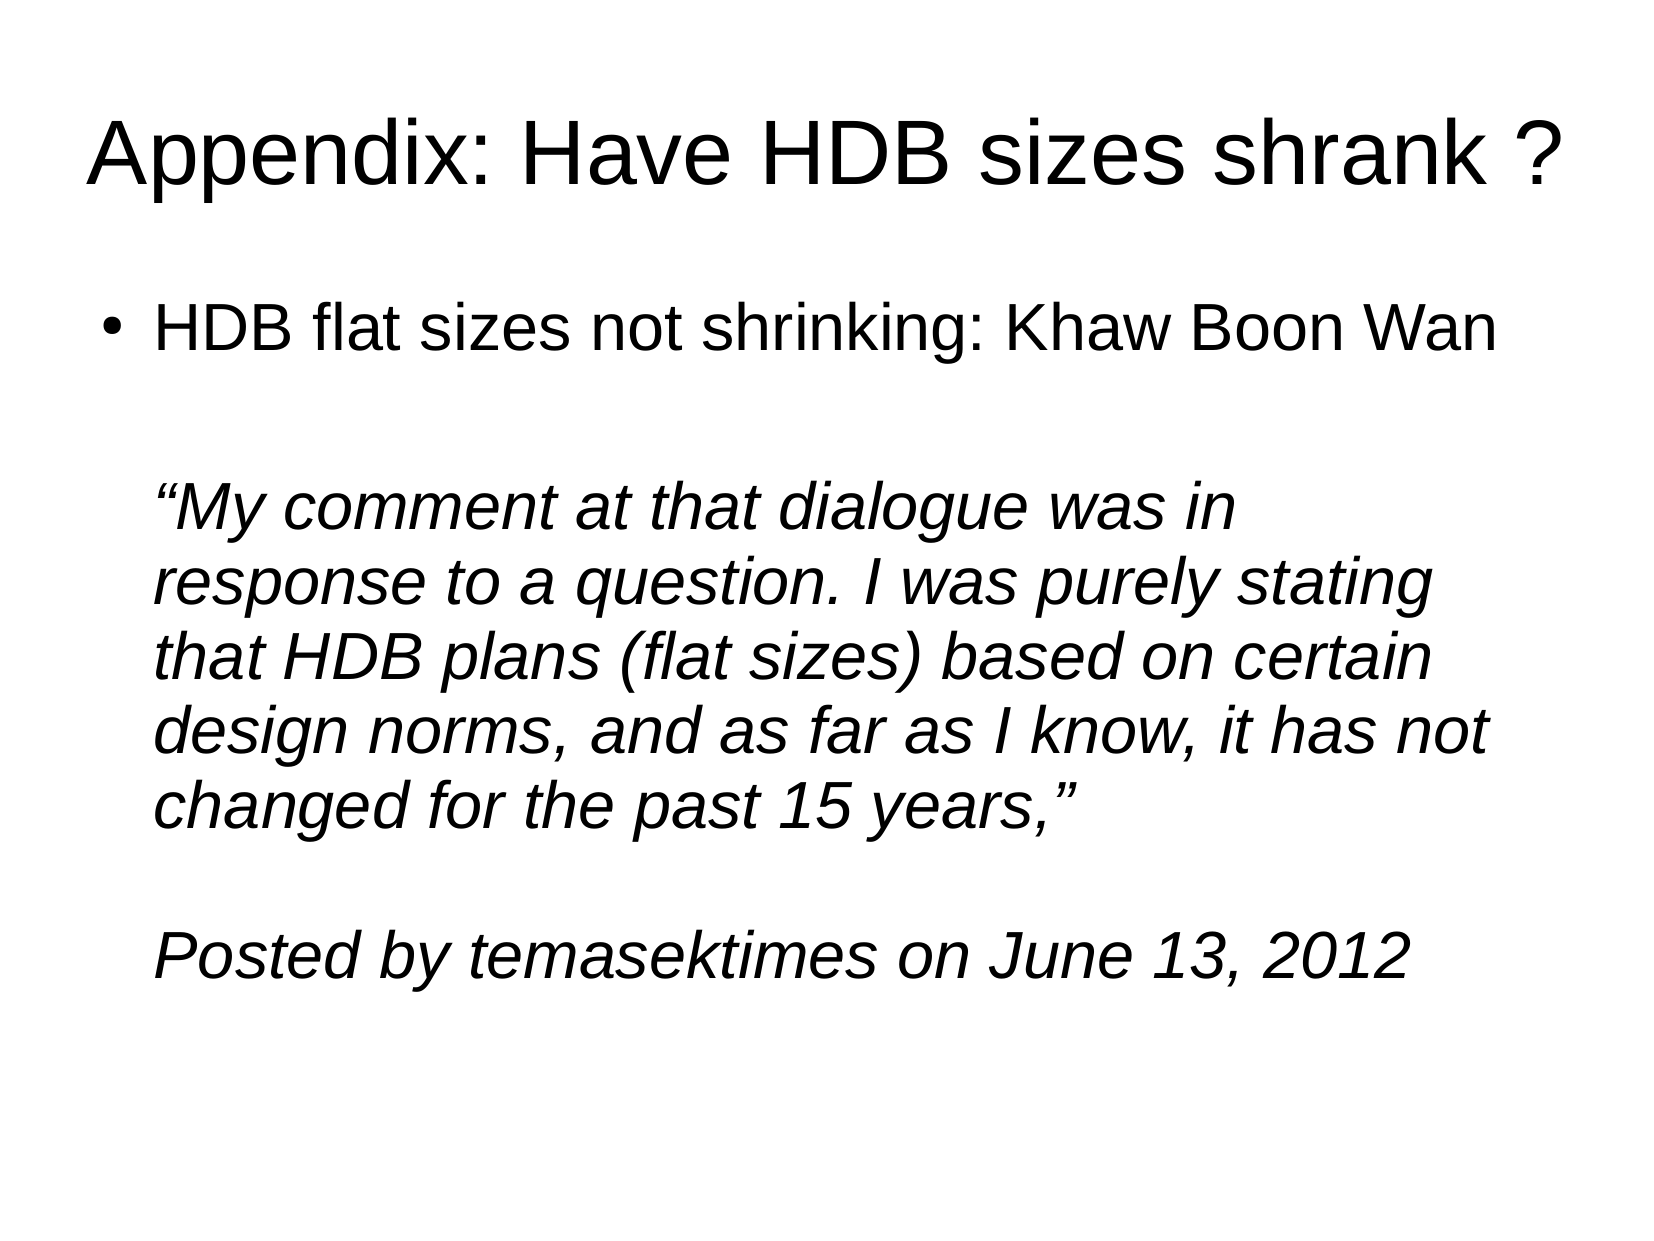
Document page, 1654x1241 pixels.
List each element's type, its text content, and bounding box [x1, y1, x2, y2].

list HDB flat sizes not shrinking: Khaw Boon Wan “My comment at that dialogue was in response to a question. I was purely stating that HDB plans (flat sizes) based on certain design norms, and as far as I know, it has not changed for the past 15 years,” Posted by temasektimes on June 13, 2012 [82, 290, 1516, 1010]
title Appendix: Have HDB sizes shrank ? [82, 49, 1571, 257]
